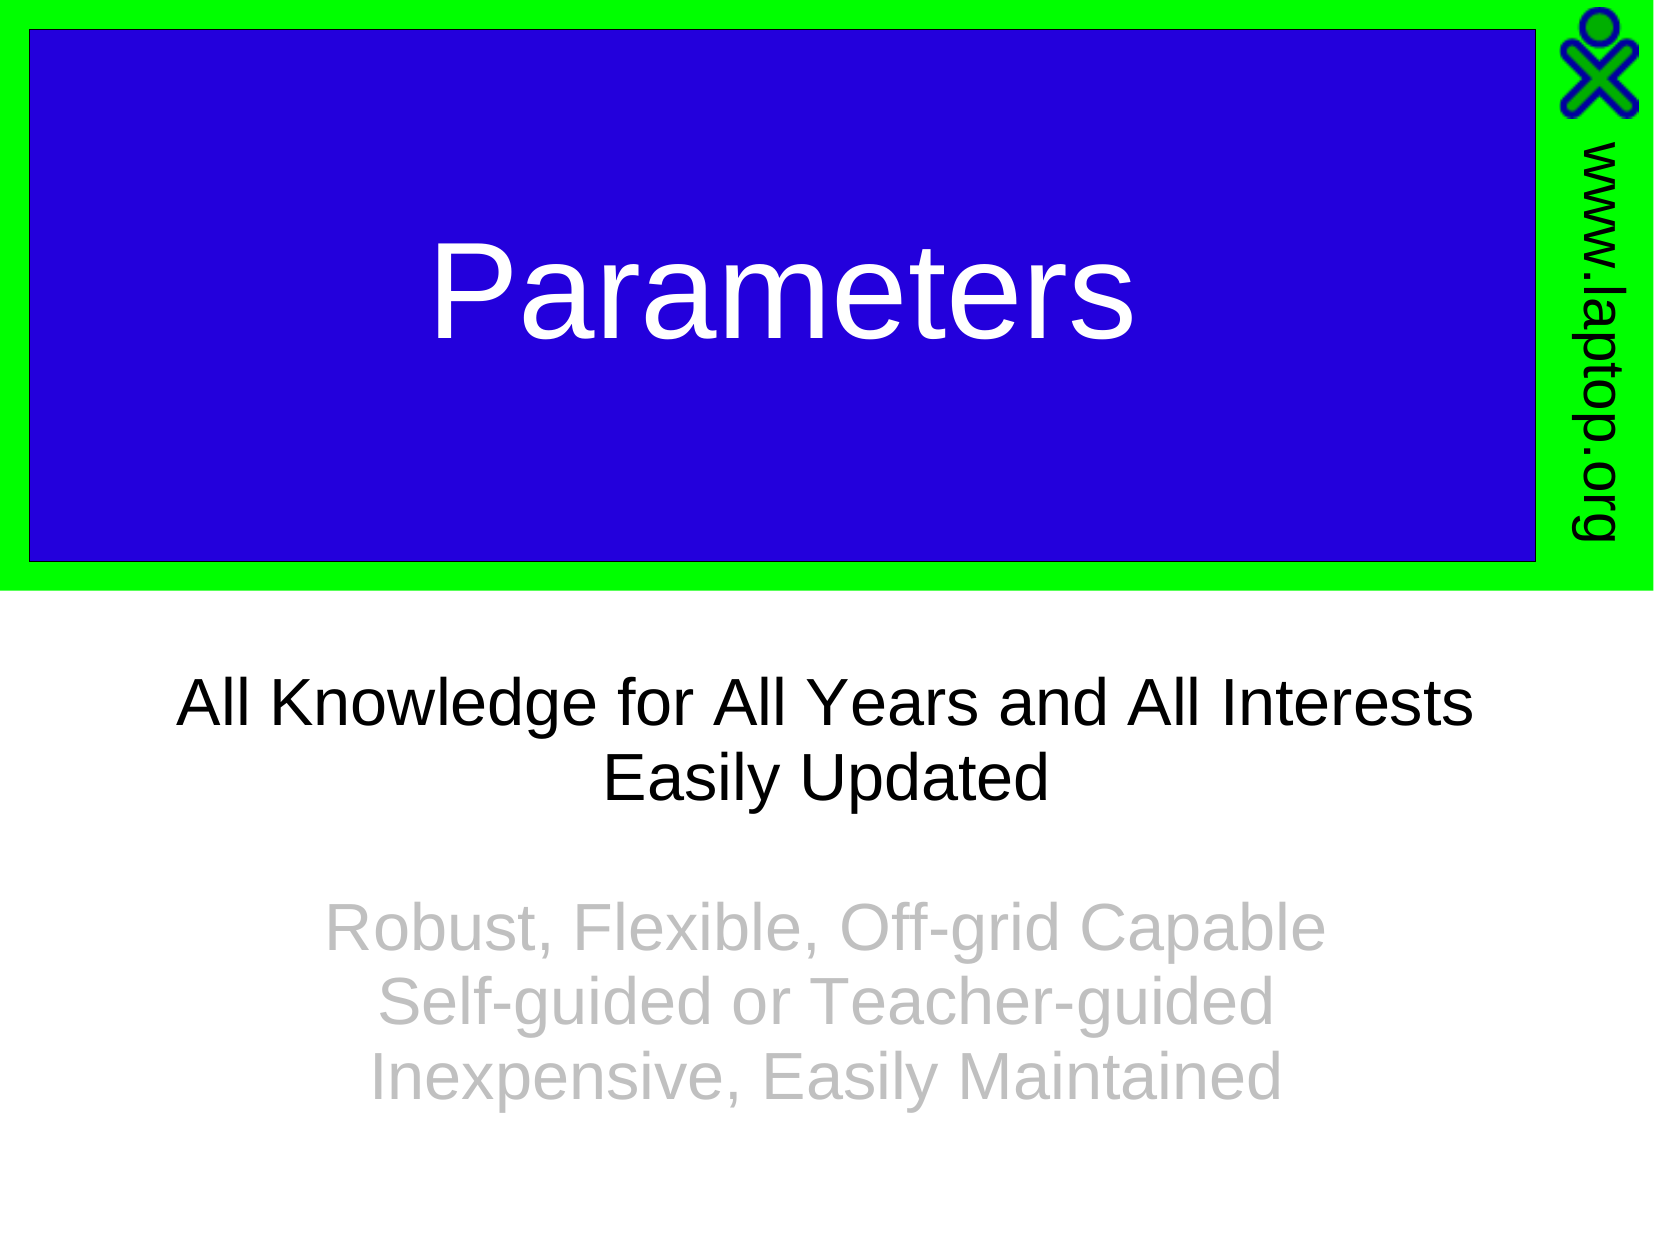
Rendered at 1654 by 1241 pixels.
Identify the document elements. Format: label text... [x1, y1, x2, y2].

title Parameters [59, 56, 1506, 525]
picture [1559, 7, 1639, 119]
subtitle All Knowledge for All Years and All Interests Easily Updated Robust, Flexible, Off-grid Capable Self-guided or Teacher-guided Inexpensive, Easily Maintained [82, 627, 1571, 1152]
